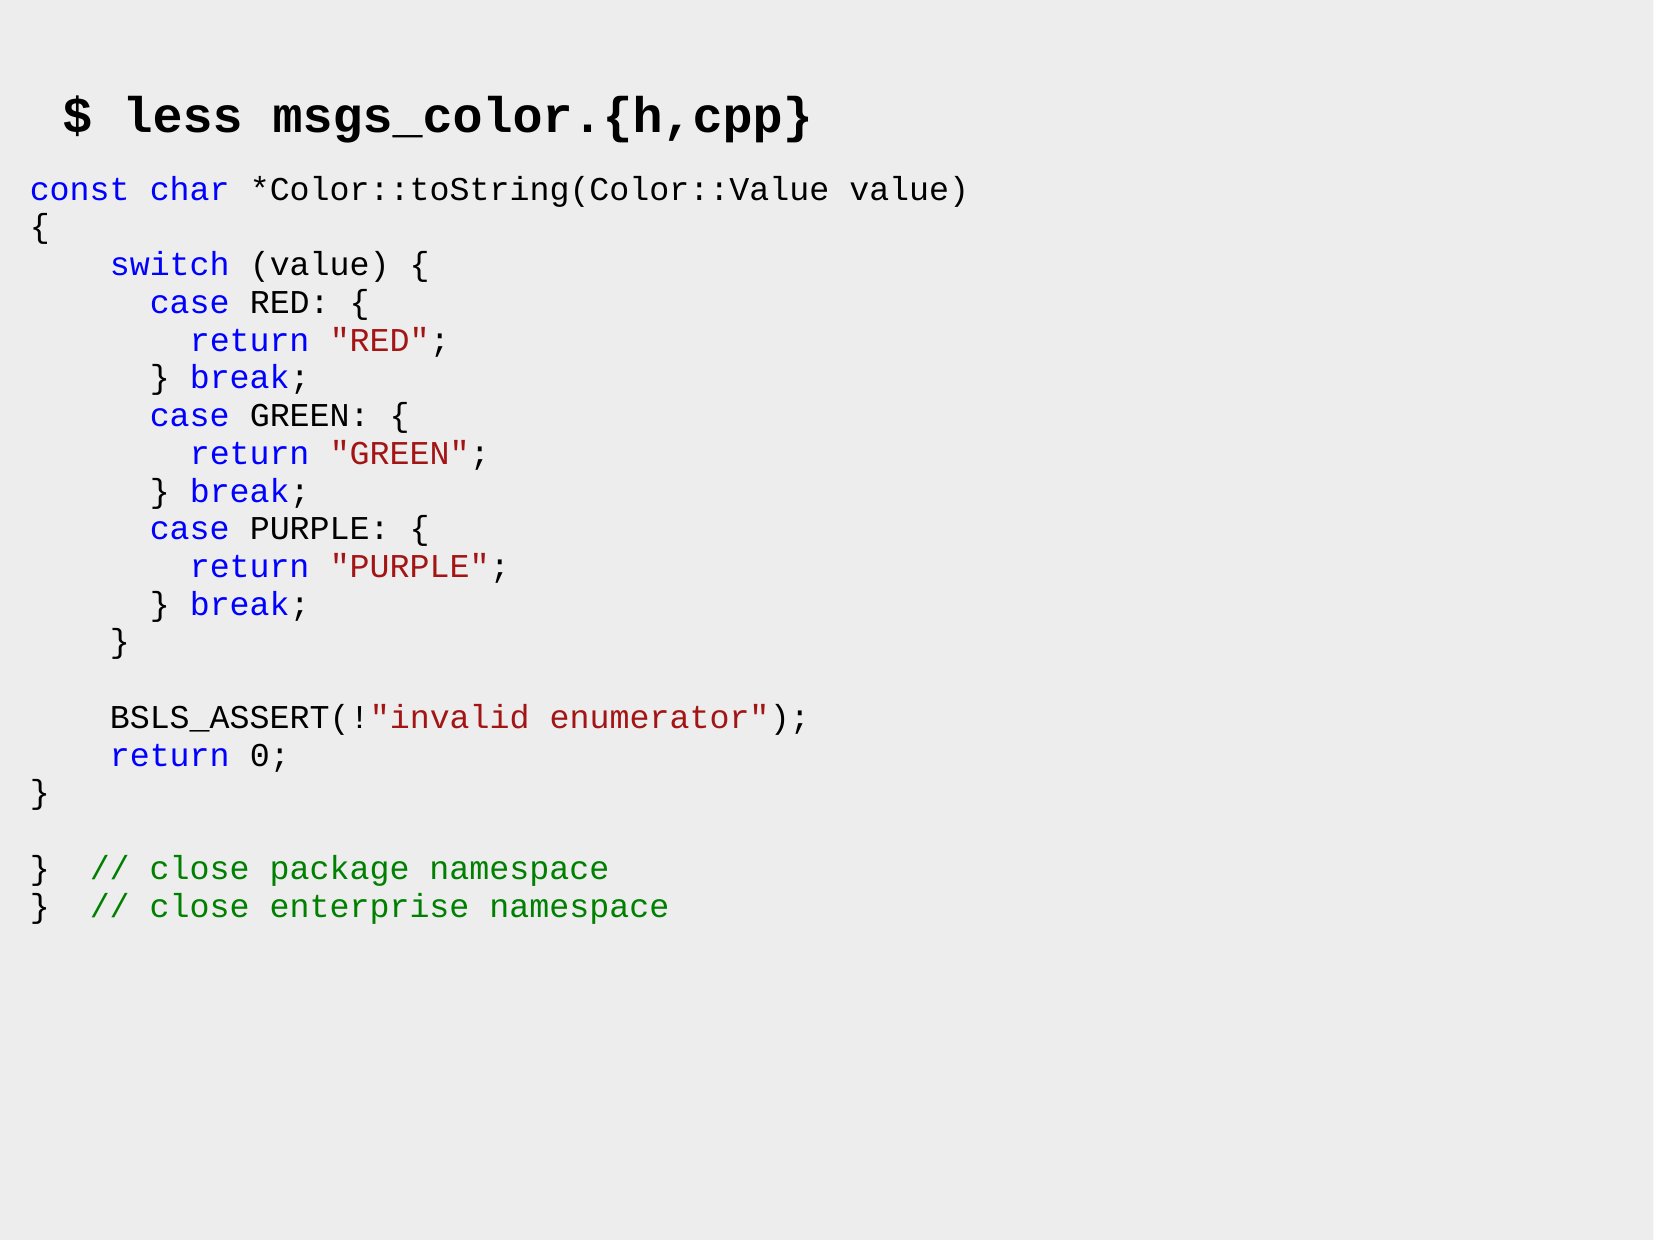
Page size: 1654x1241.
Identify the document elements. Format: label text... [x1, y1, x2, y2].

text_box $ less msgs_color.{h,cpp} [47, 83, 1653, 165]
text_box const char *Color::toString(Color::Value value) { switch (value) { case RED: { return "RED"; } break; case GREEN: { return "GREEN"; } break; case PURPLE: { return "PURPLE"; } break; } BSLS_ASSERT(!"invalid enumerator"); return 0; } } // close package namespace } // close enterprise namespace [15, 165, 1654, 935]
